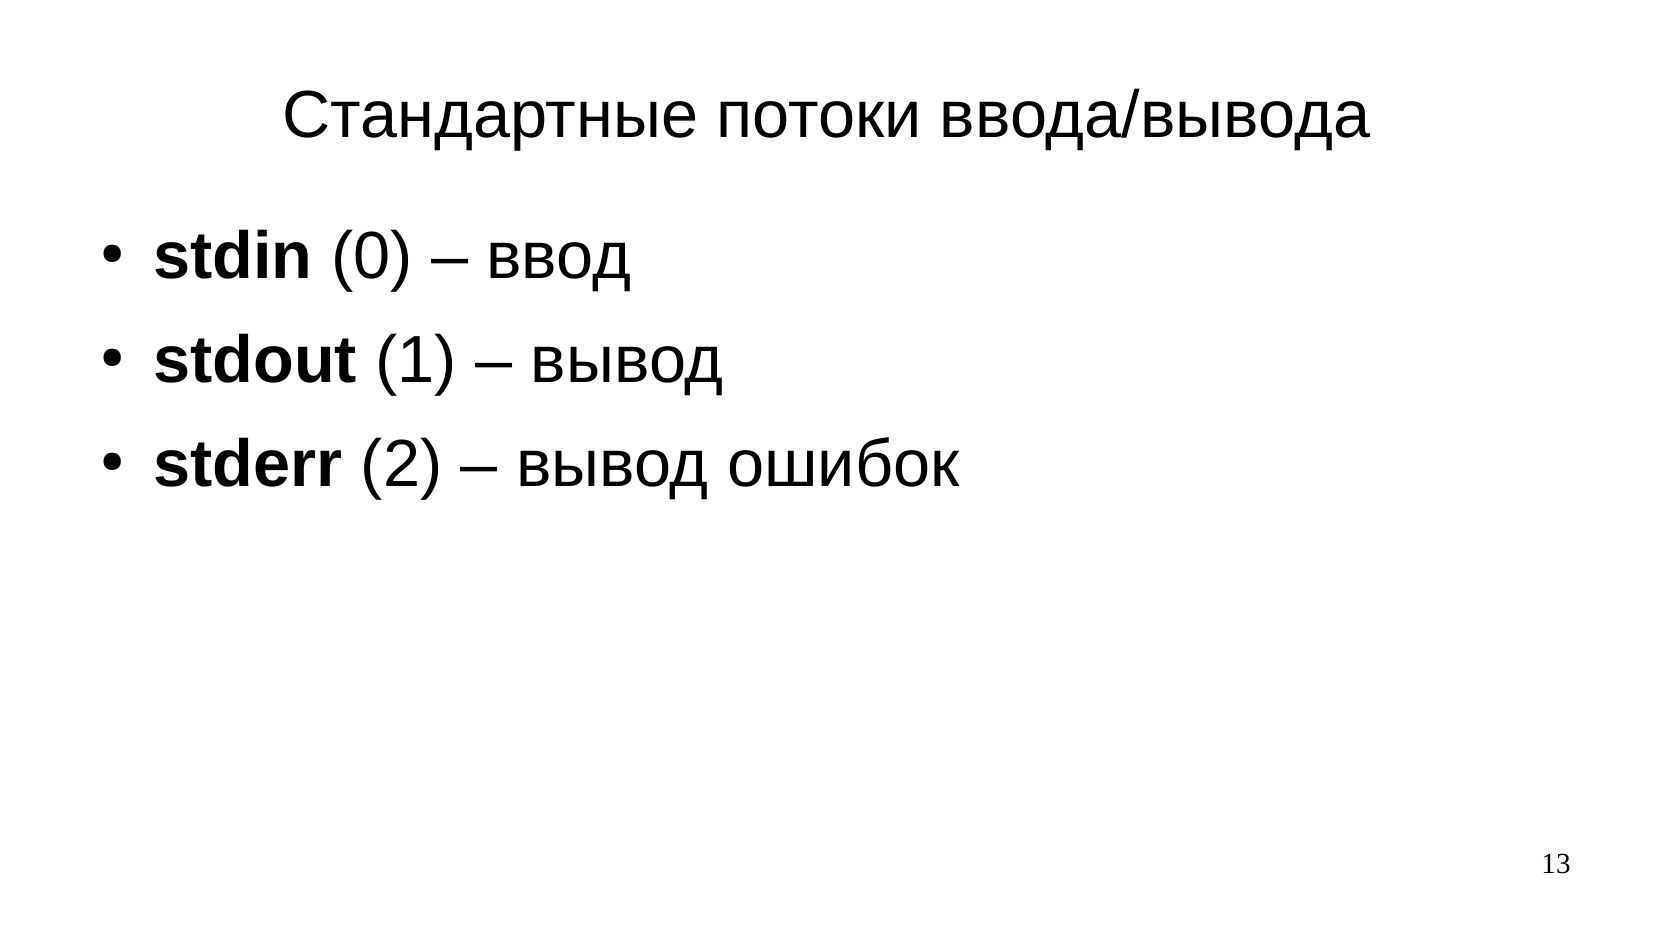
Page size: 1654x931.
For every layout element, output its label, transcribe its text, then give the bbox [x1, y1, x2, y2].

title Стандартные потоки ввода/вывода [82, 37, 1571, 193]
list stdin (0) – ввод stdout (1) – вывод stderr (2) – вывод ошибок [82, 217, 1571, 758]
